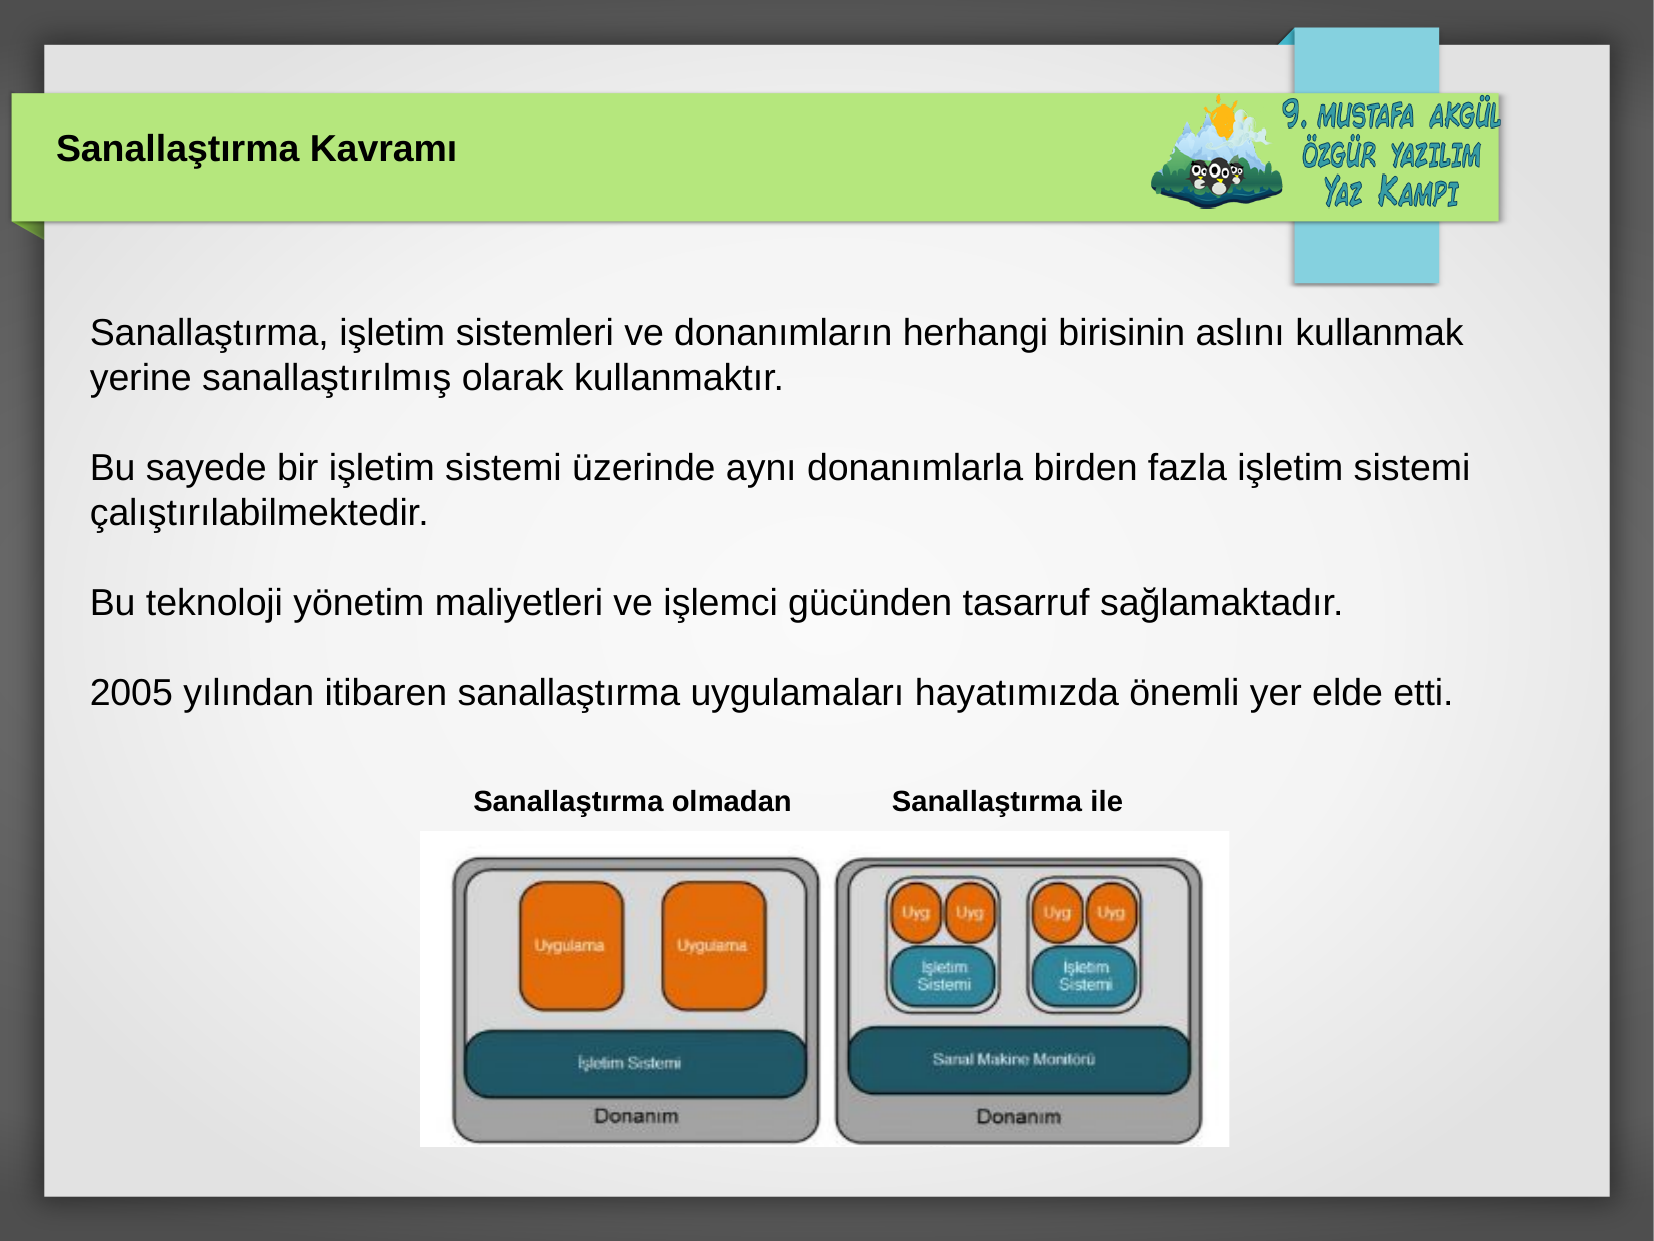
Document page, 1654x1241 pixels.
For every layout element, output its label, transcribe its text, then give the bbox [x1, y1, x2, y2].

text_box Sanallaştırma olmadan Sanallaştırma ile [458, 774, 1284, 874]
text_box Sanallaştırma Kavramı [41, 120, 1134, 220]
picture [0, 0, 1654, 1241]
text_box Sanallaştırma, işletim sistemleri ve donanımların herhangi birisinin aslını kullanmak yerine sanallaştırılmış olarak kullanmaktır. Bu sayede bir işletim sistemi üzerinde aynı donanımlarla birden fazla işletim sistemi çalıştırılabilmektedir. Bu teknoloji yönetim maliyetleri ve işlemci gücünden tasarruf sağlamaktadır. 2005 yılından itibaren sanallaştırma uygulamaları hayatımızda önemli yer elde etti. [74, 301, 1560, 772]
